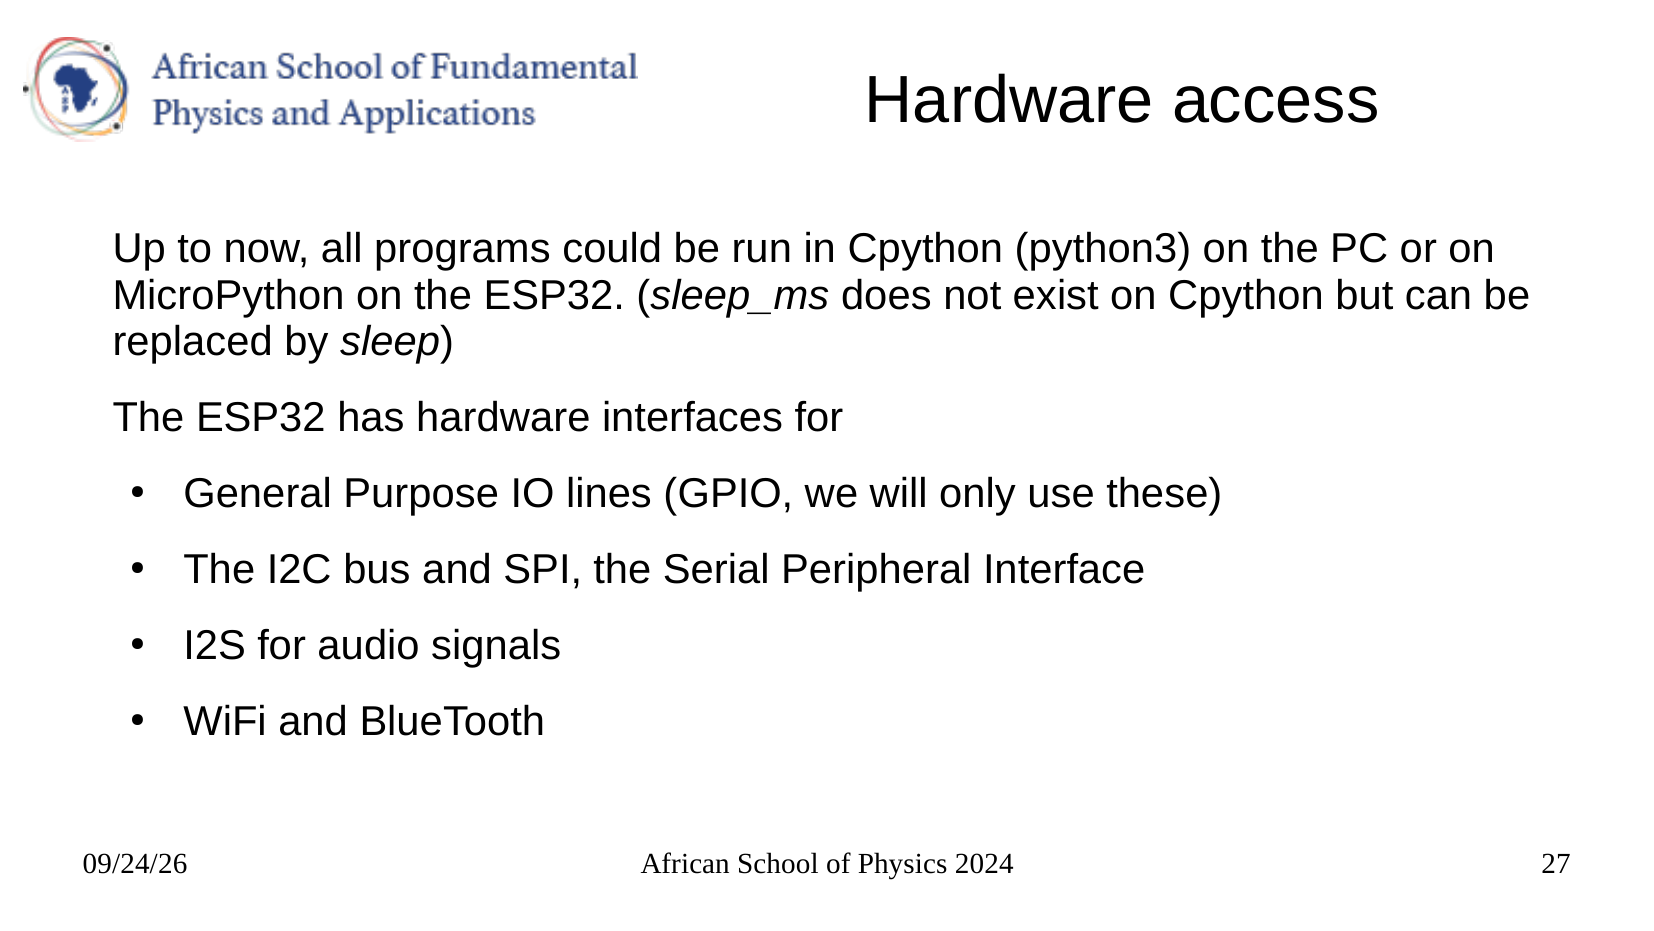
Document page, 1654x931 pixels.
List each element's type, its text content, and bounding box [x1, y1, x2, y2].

title Hardware access [635, 21, 1610, 177]
list Up to now, all programs could be run in Cpython (python3) on the PC or on MicroPython on the ESP32. (sleep_ms does not exist on Cpython but can be replaced by sleep) The ESP32 has hardware interfaces for General Purpose IO lines (GPIO, we will only use these) The I2C bus and SPI, the Serial Peripheral Interface I2S for audio signals WiFi and BlueTooth [112, 225, 1601, 765]
picture [23, 37, 635, 142]
